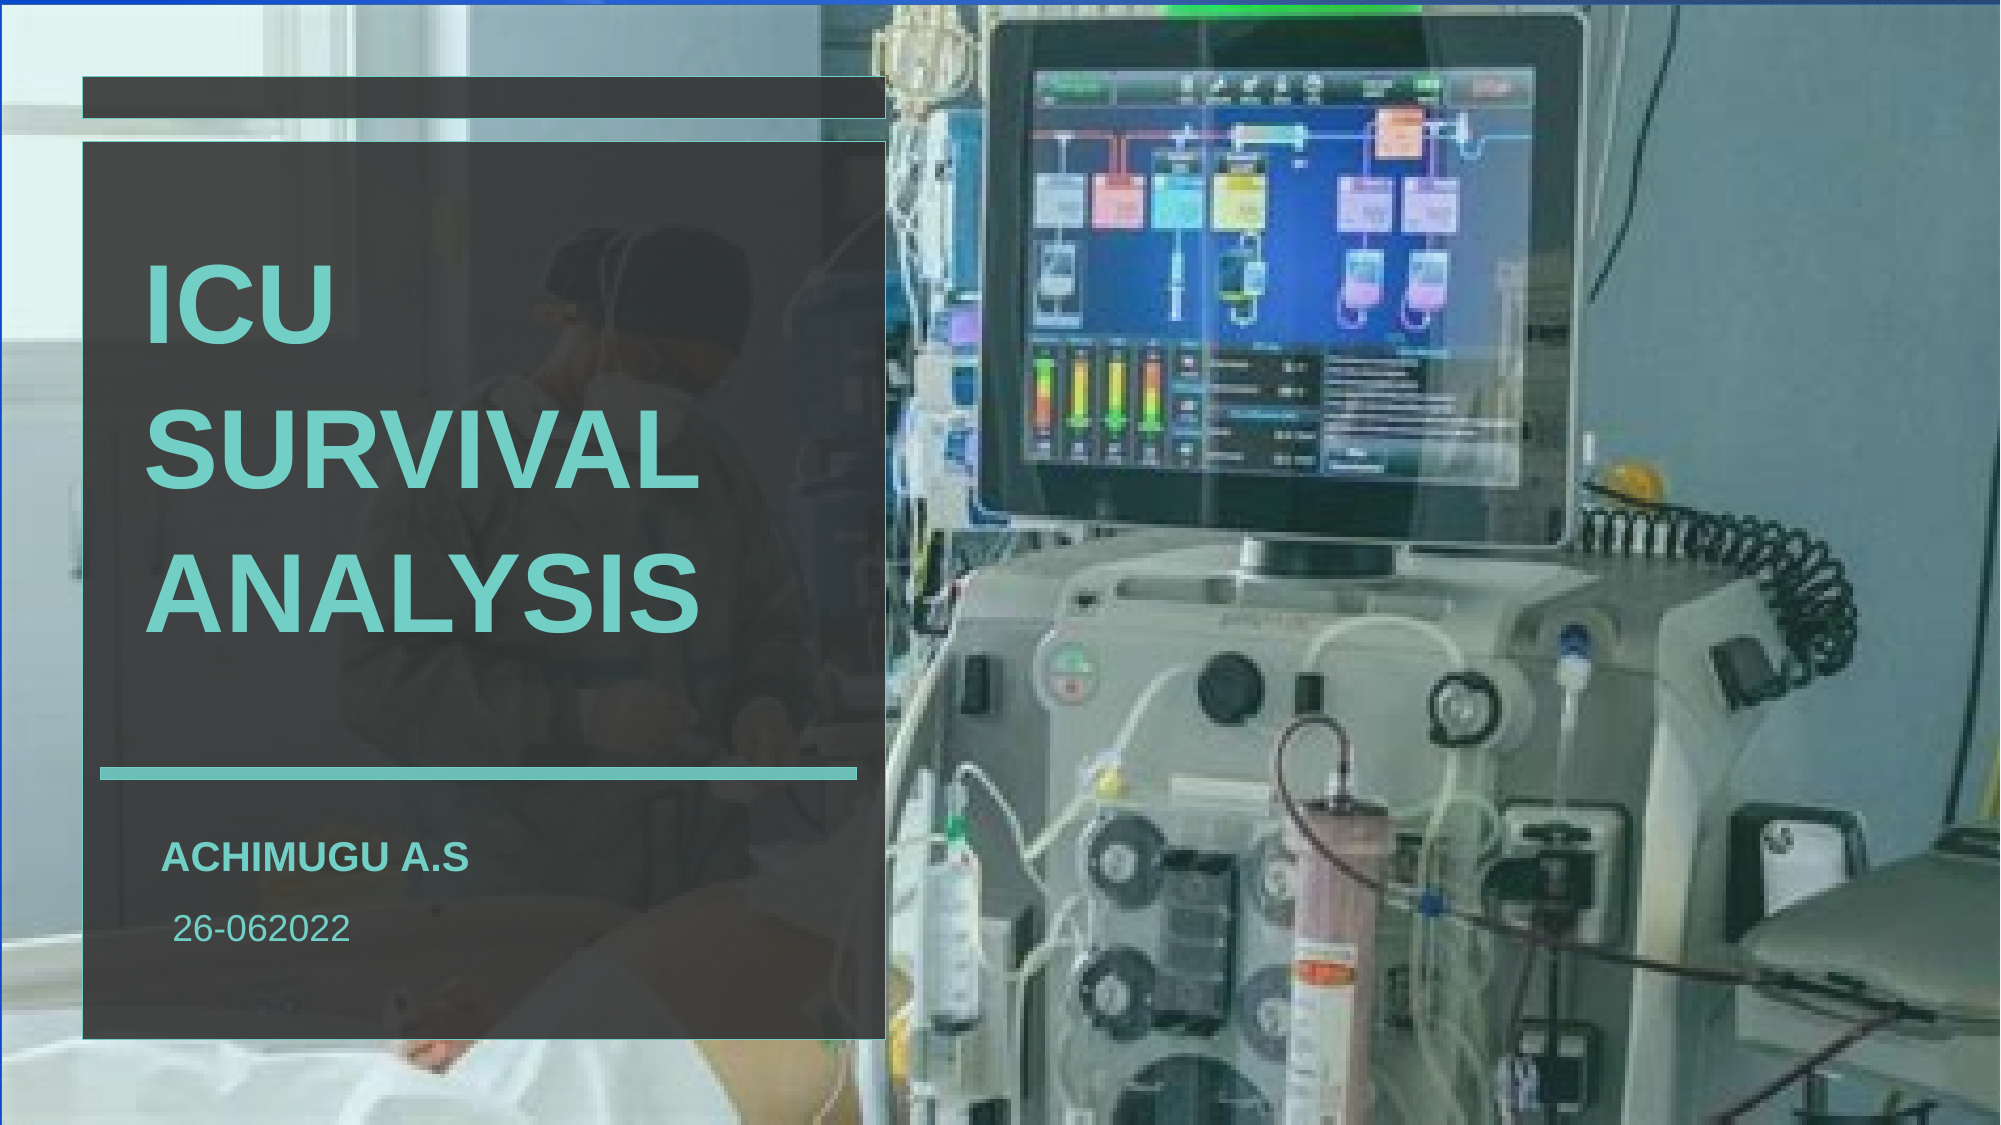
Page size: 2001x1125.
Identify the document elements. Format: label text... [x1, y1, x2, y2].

picture [0, 0, 2001, 1125]
text_box ICU SURVIVAL ANALYSIS [129, 216, 791, 664]
text_box 26-062022 [157, 899, 418, 957]
text_box ACHIMUGU A.S [145, 826, 721, 889]
text_box [1, 4, 2000, 1125]
